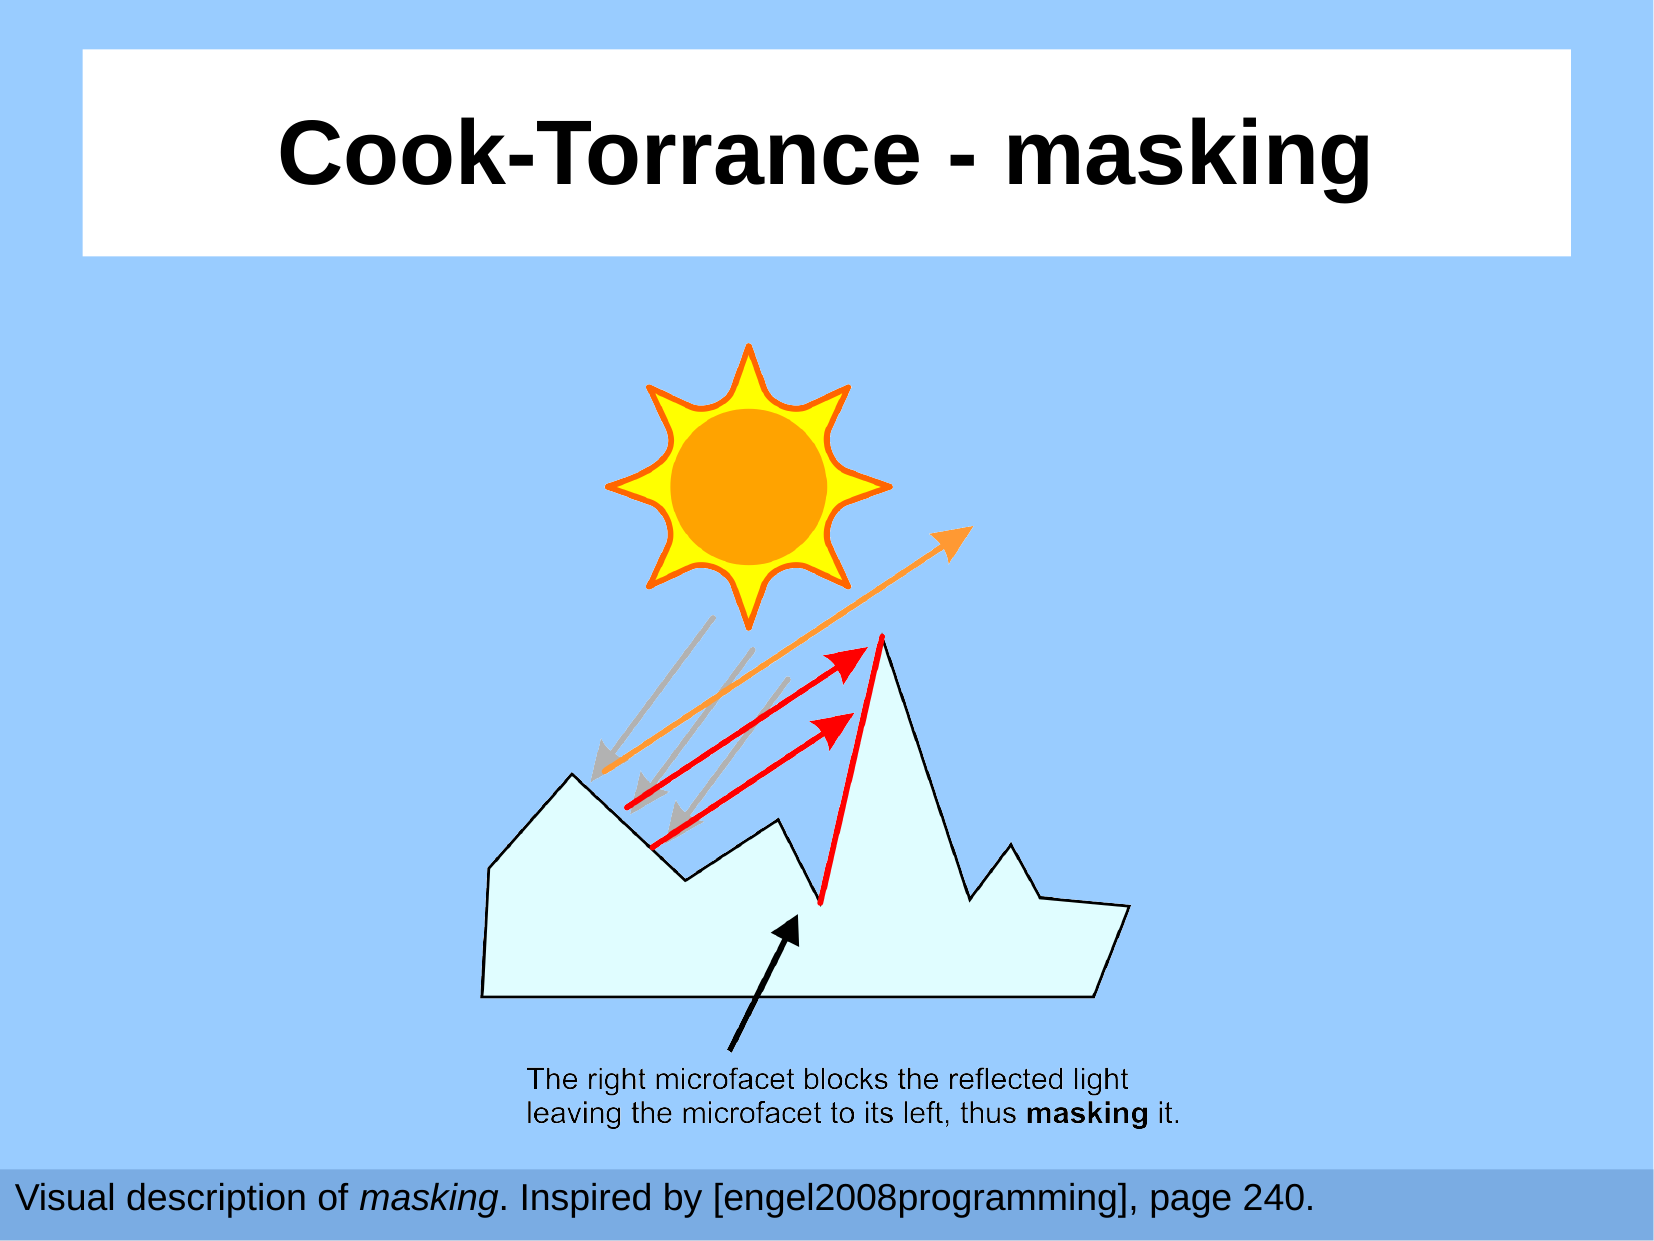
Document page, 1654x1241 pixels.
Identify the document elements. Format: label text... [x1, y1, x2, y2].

picture [458, 330, 1195, 1129]
title Cook-Torrance - masking [82, 49, 1571, 257]
text_box Visual description of masking. Inspired by [engel2008programming], page 240. [0, 1169, 1654, 1241]
